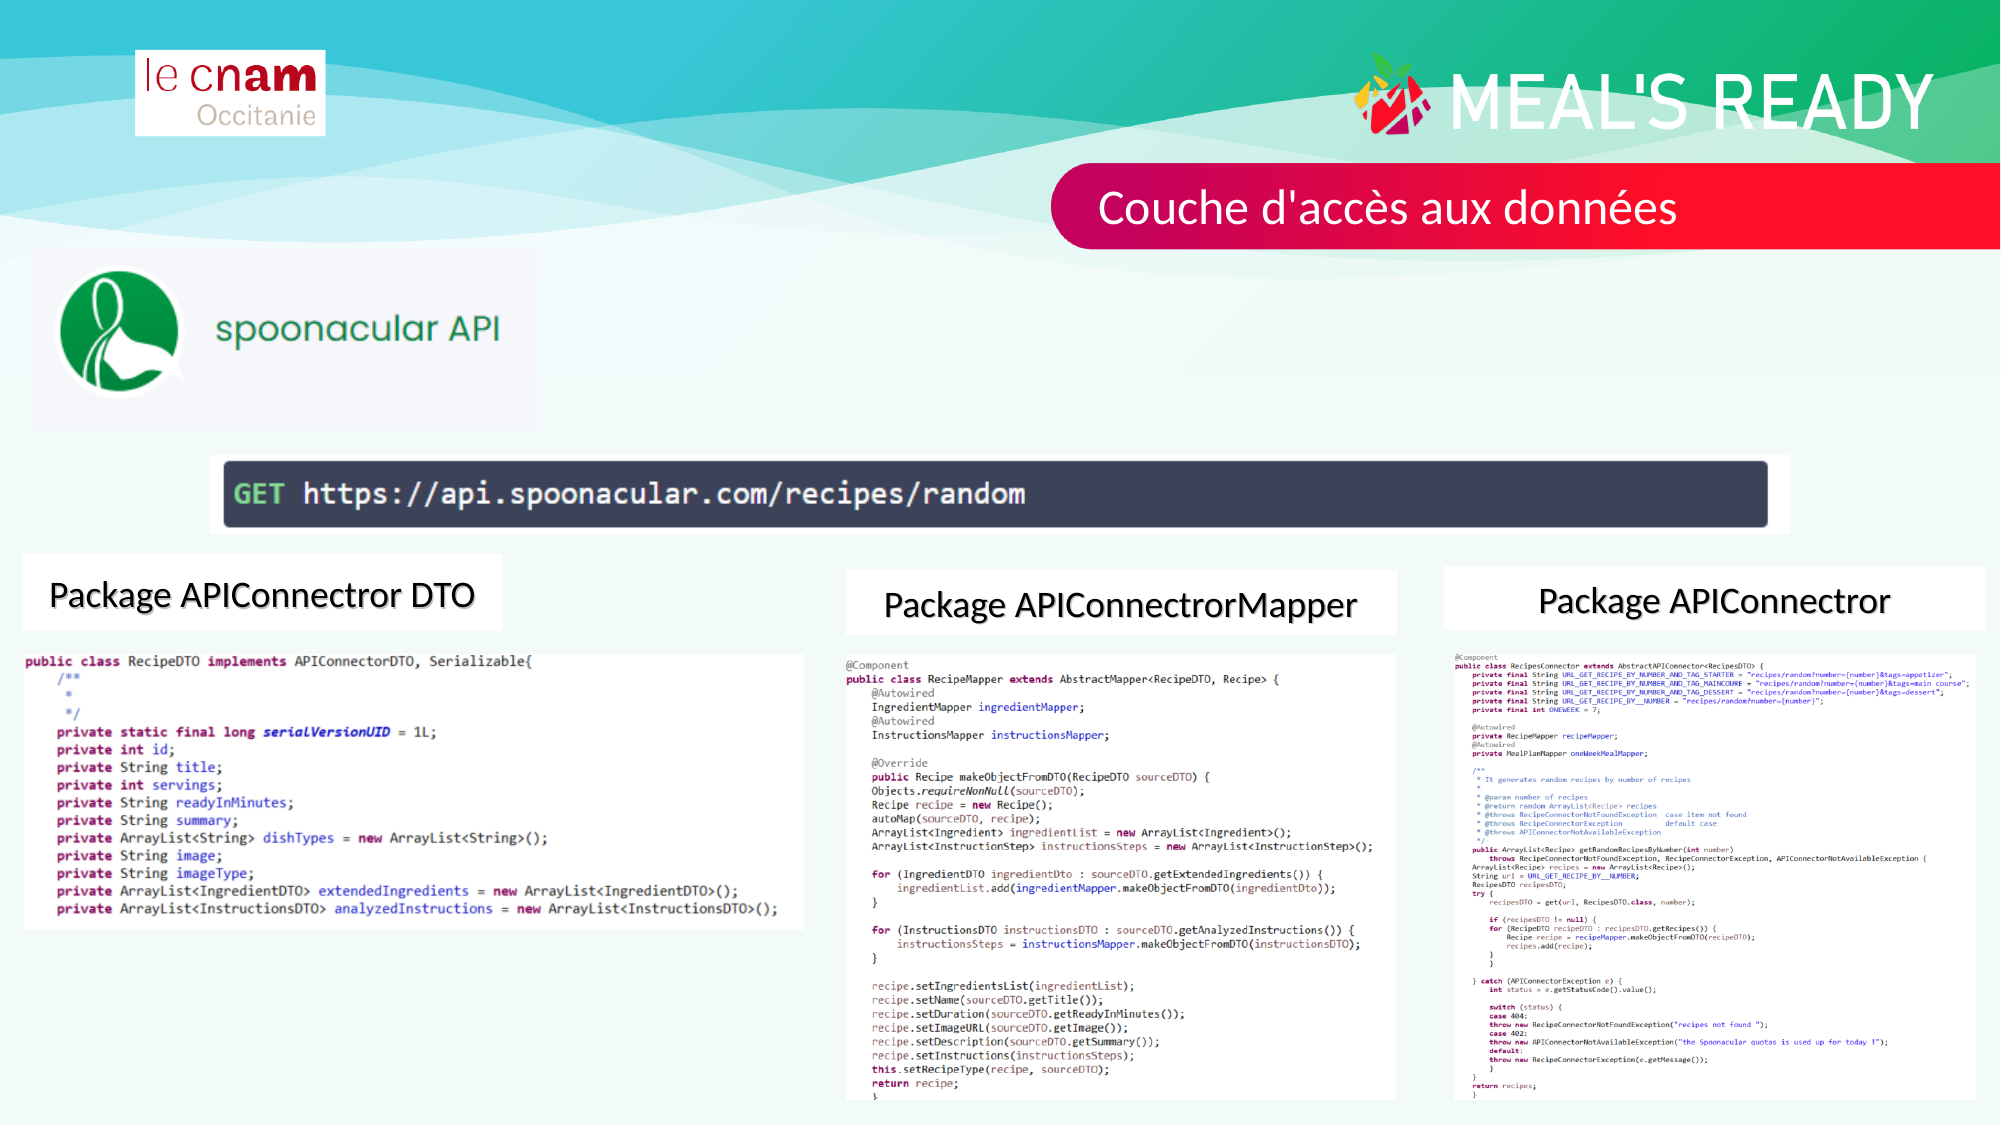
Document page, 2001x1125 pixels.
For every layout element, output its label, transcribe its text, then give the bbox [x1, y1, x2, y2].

text_box Package APIConnectror DTO [24, 555, 501, 630]
picture [0, 0, 2000, 1125]
text_box Package APIConnectror [1445, 567, 1985, 629]
text_box Package APIConnectrorMapper [847, 571, 1395, 634]
text_box Couche d'accès aux données [1083, 173, 2000, 244]
